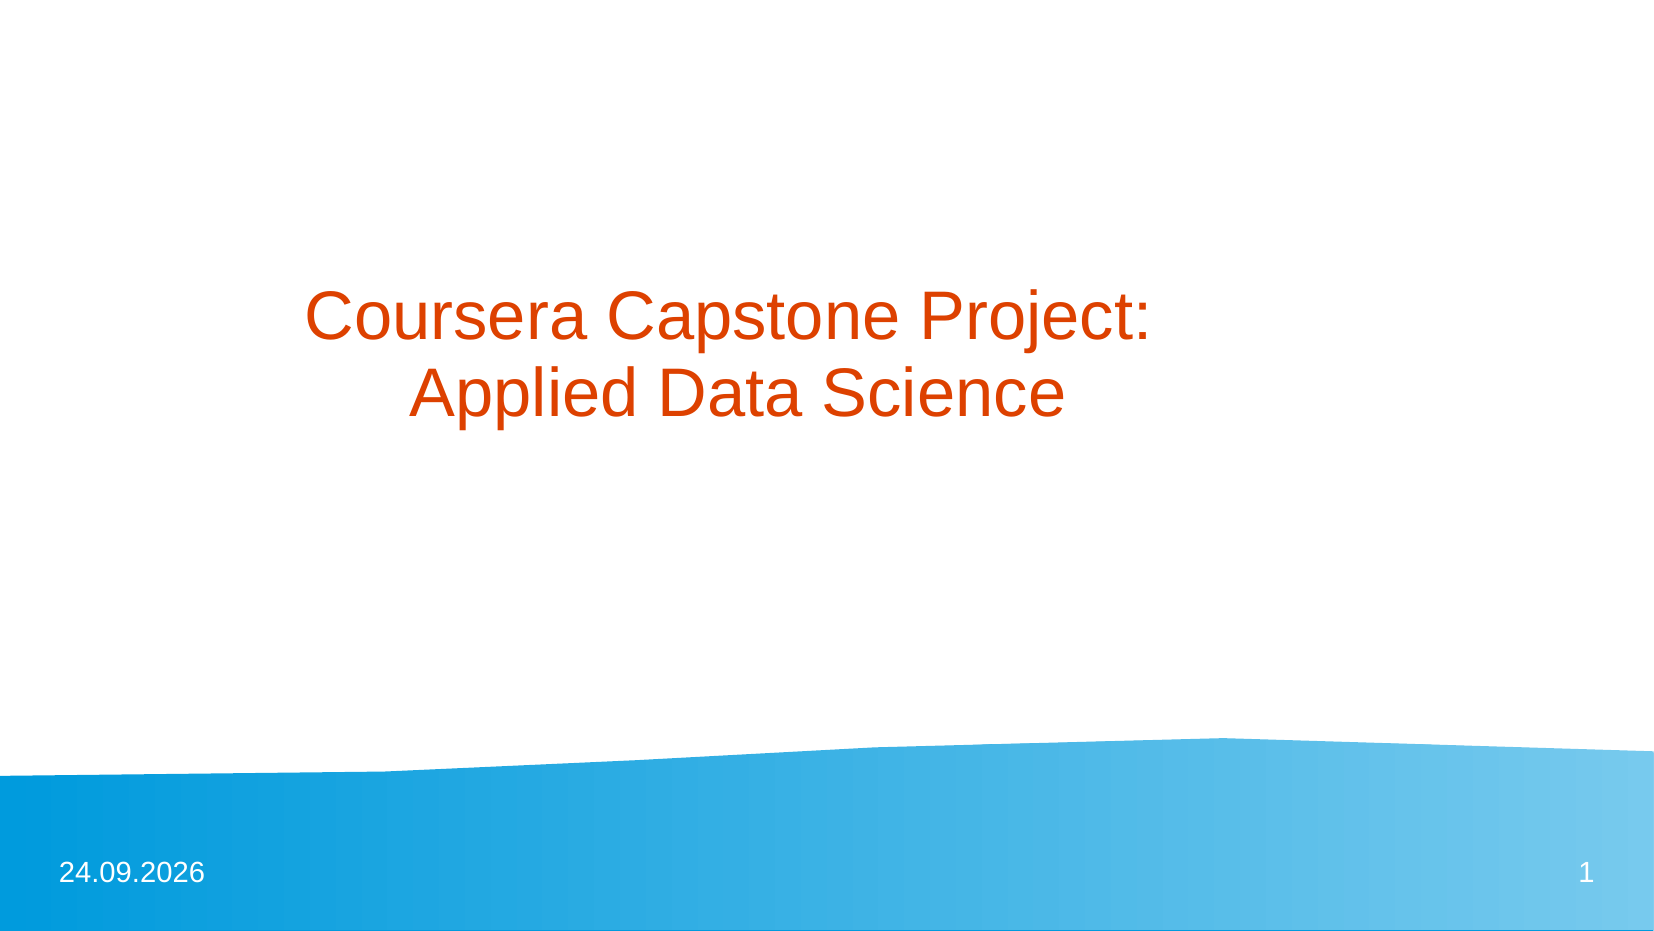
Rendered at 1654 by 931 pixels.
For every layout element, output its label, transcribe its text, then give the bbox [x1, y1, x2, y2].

title Coursera Capstone Project: Applied Data Science [0, 265, 1477, 443]
